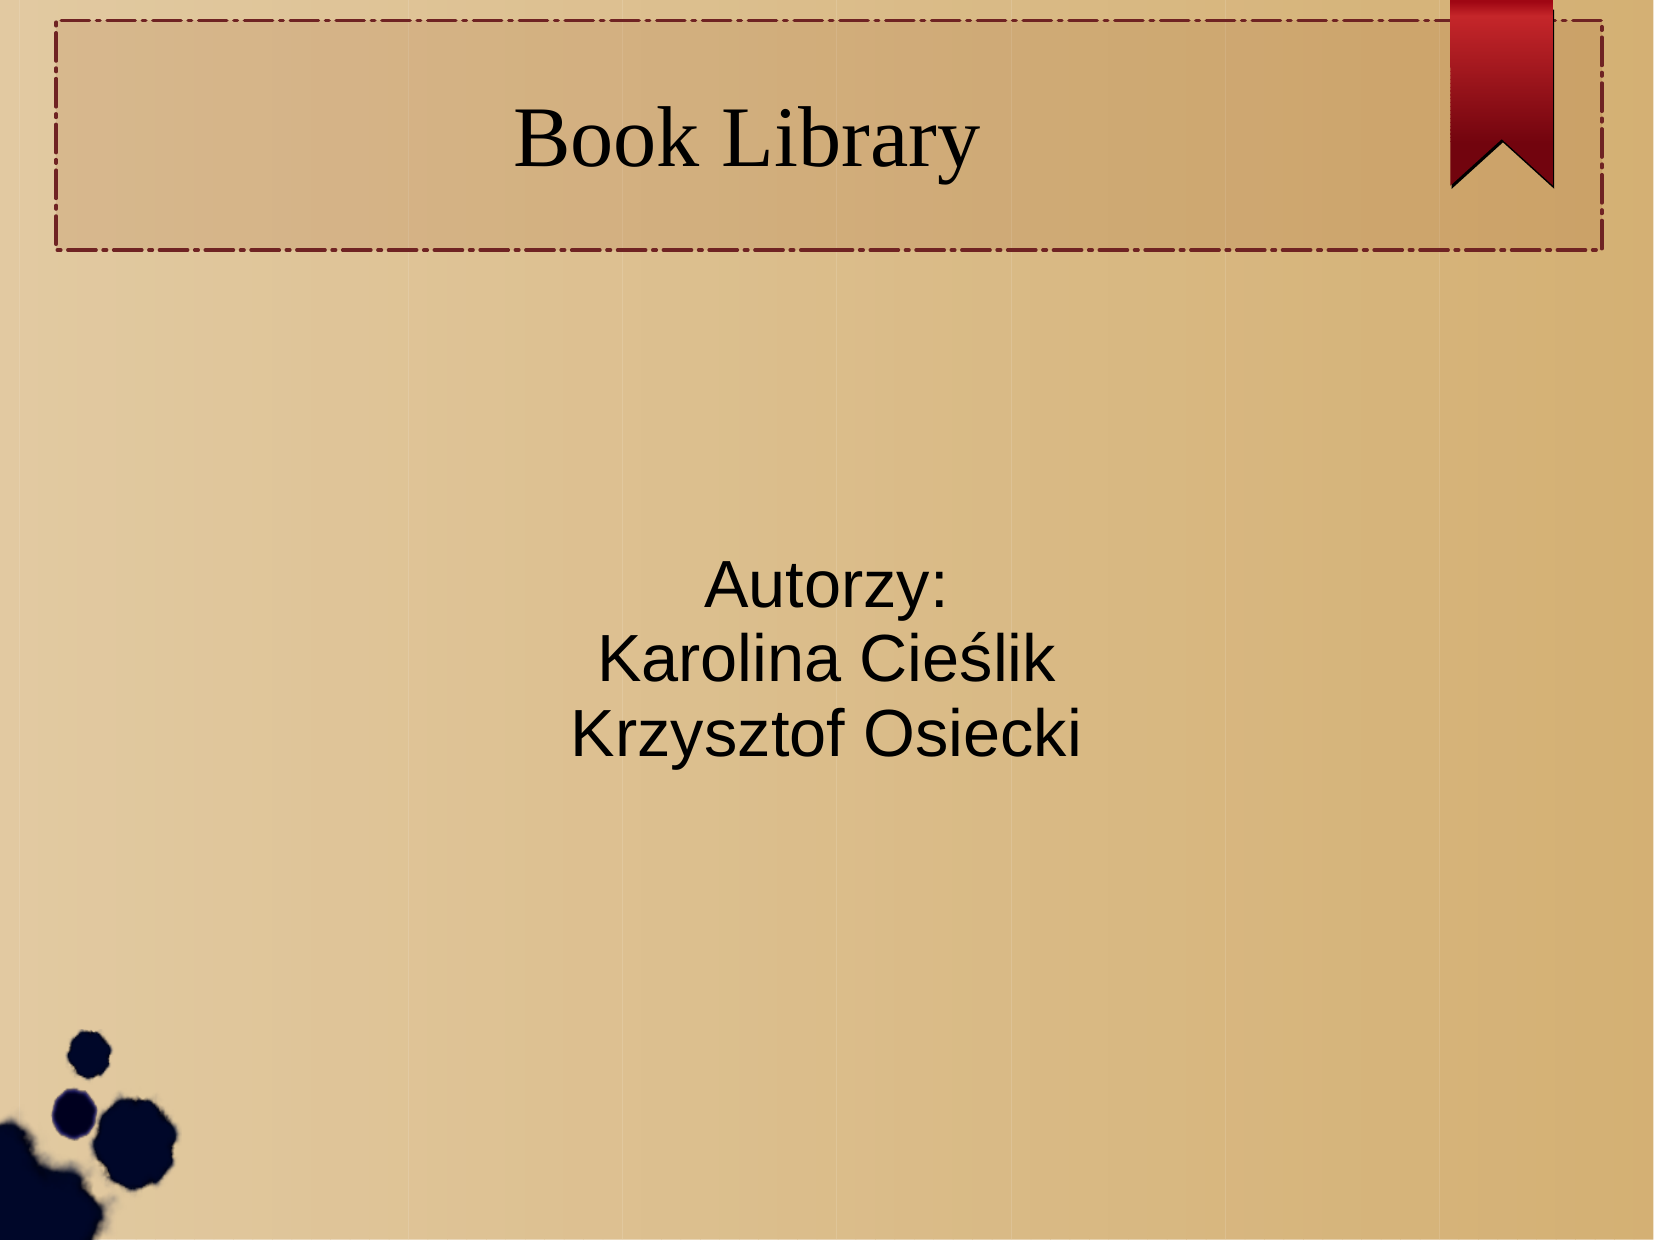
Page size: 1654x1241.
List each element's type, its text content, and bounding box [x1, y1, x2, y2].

title Book Library [82, 47, 1412, 229]
subtitle Autorzy: Karolina Cieślik Krzysztof Osiecki [82, 299, 1571, 1019]
